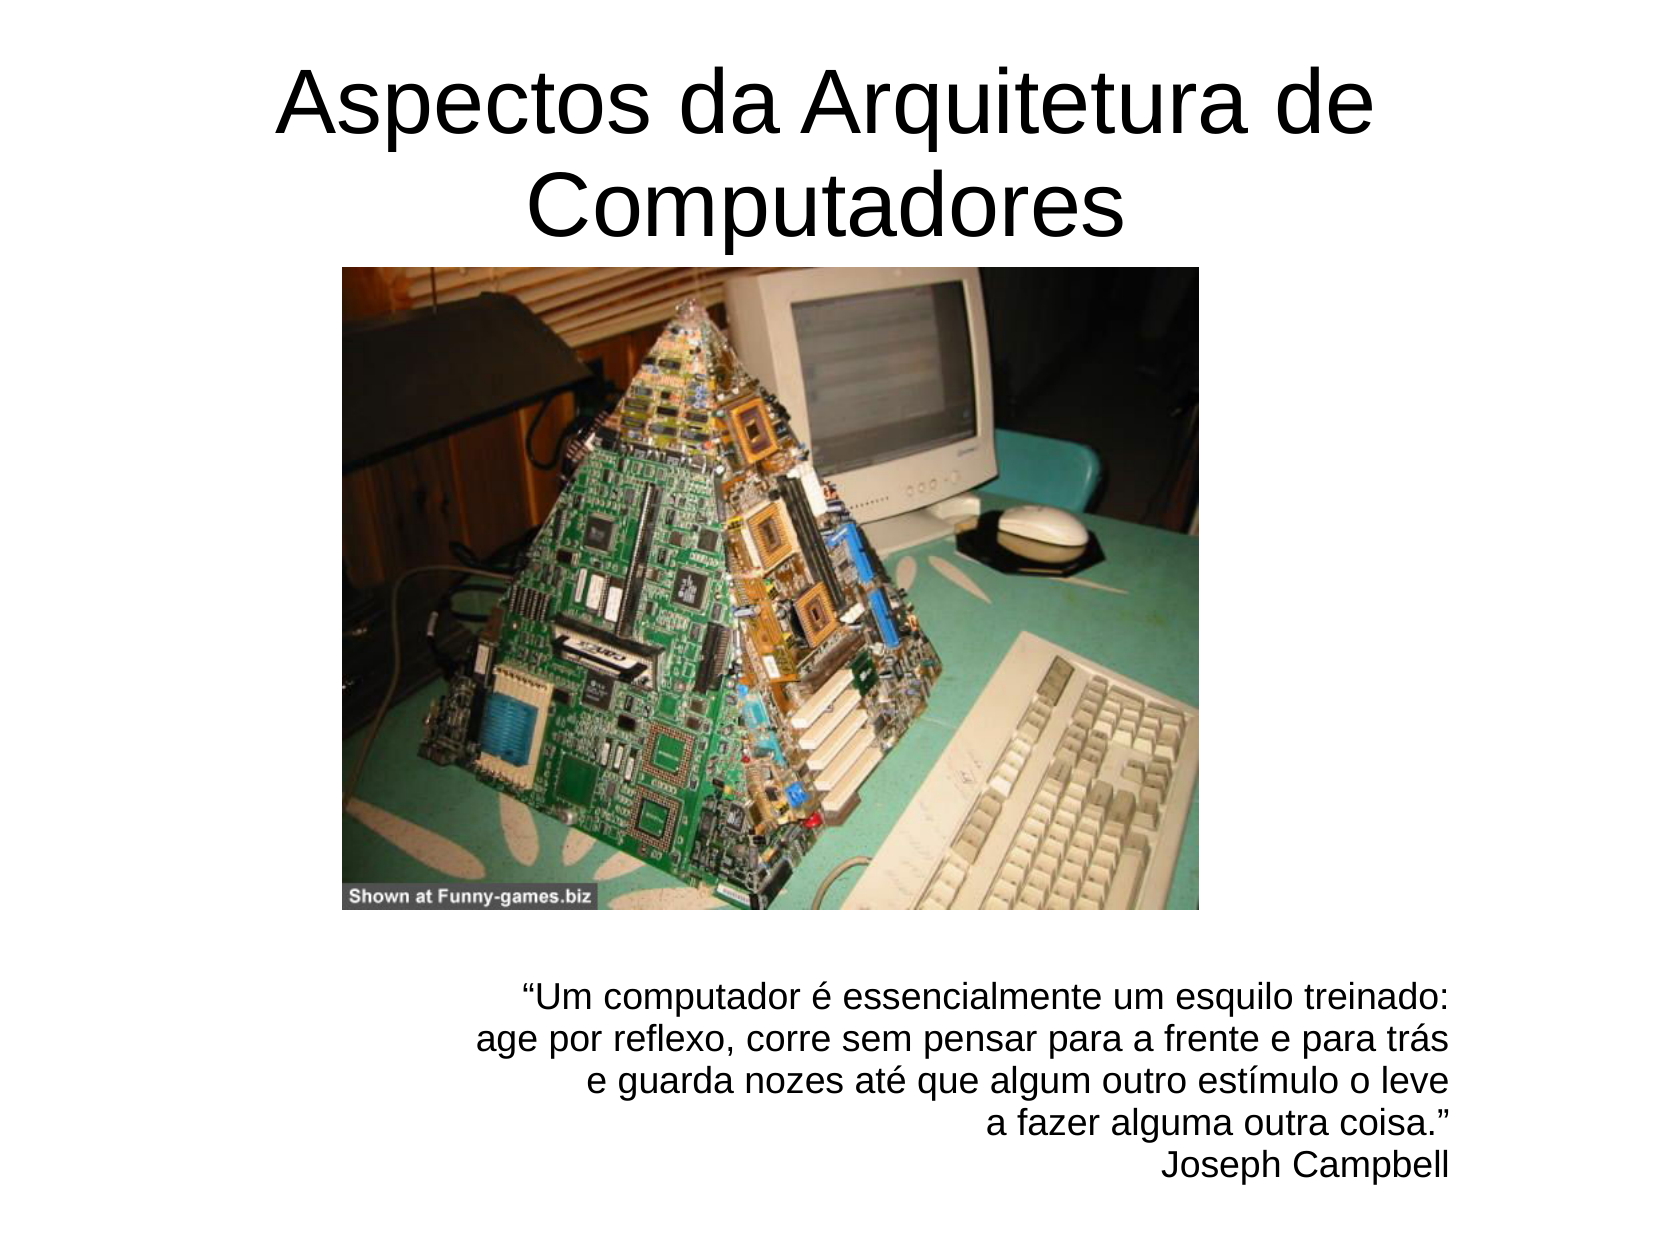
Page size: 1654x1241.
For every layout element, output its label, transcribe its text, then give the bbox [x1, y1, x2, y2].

title Aspectos da Arquitetura de Computadores [82, 49, 1571, 257]
text_box “Um computador é essencialmente um esquilo treinado: age por reflexo, corre sem pensar para a frente e para trás e guarda nozes até que algum outro estímulo o leve a fazer alguma outra coisa.” Joseph Campbell [460, 968, 1465, 1193]
picture [342, 267, 1199, 910]
